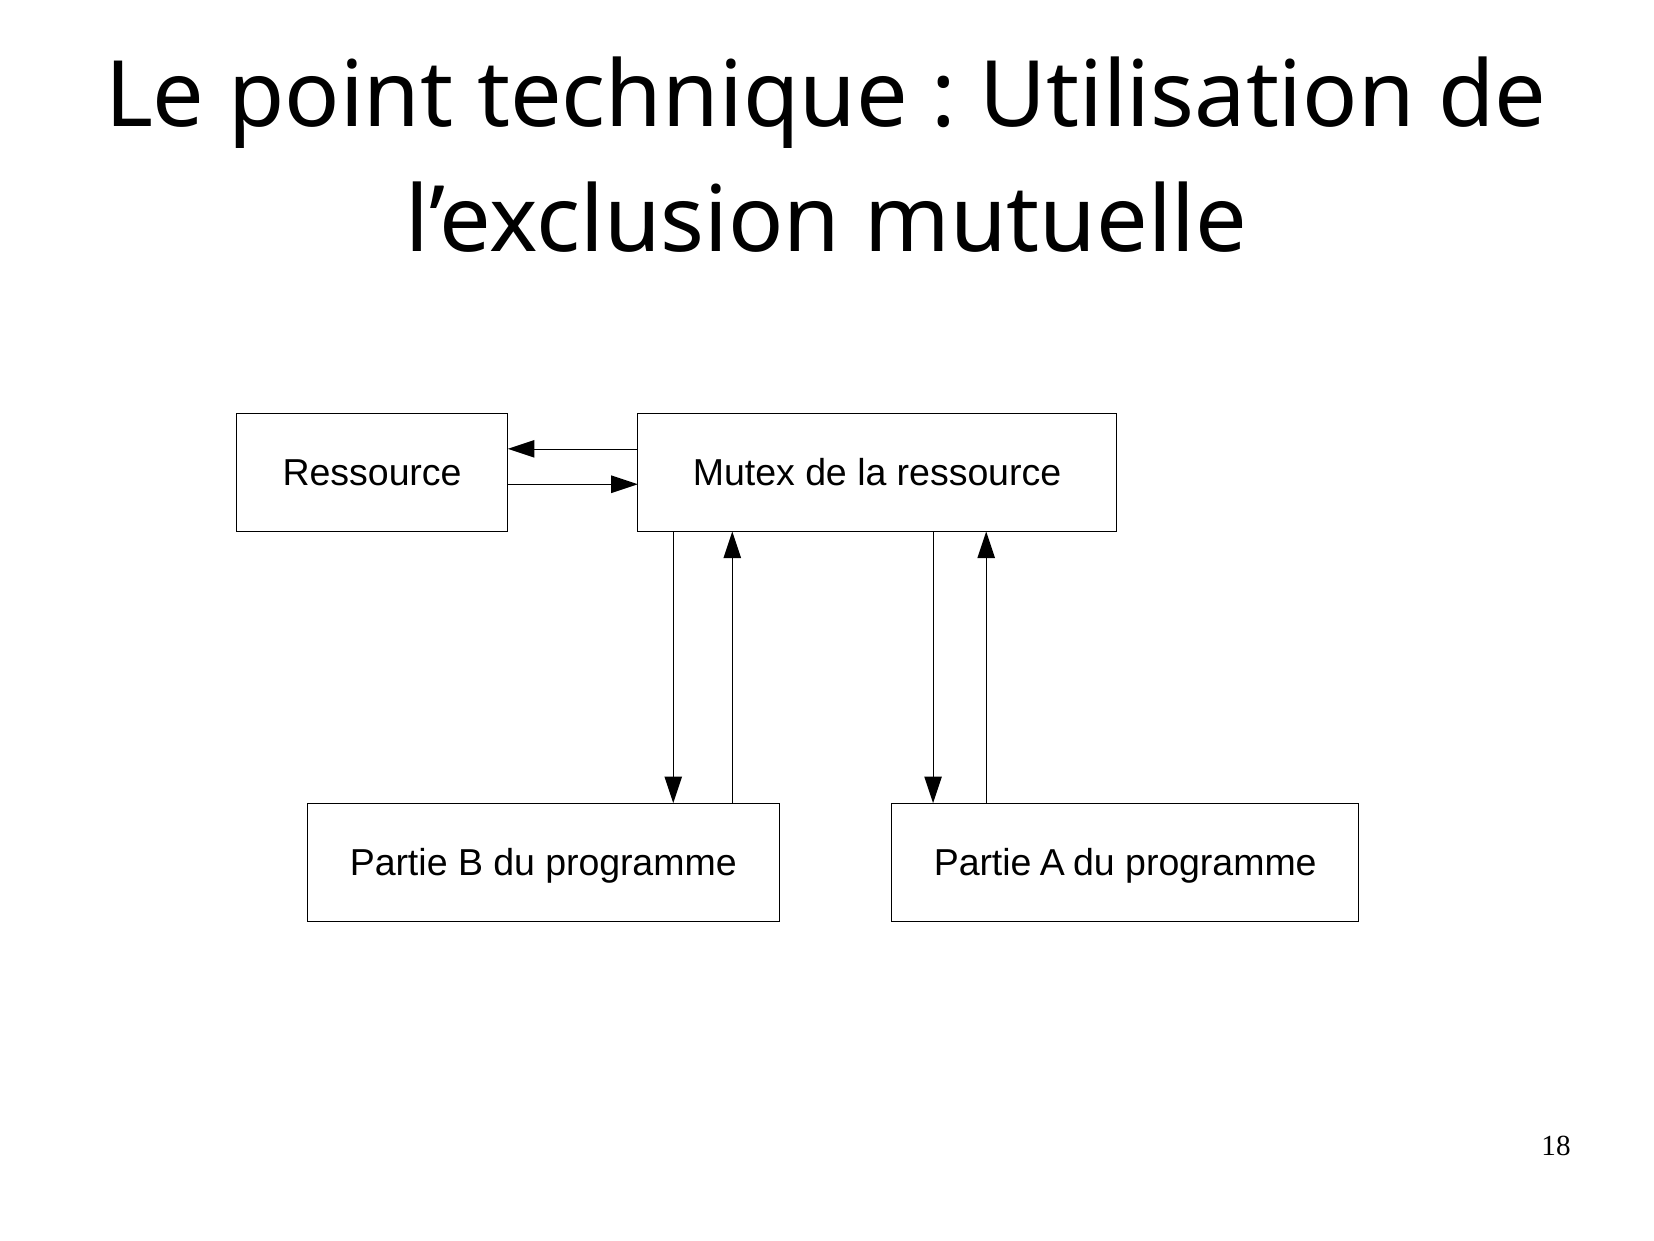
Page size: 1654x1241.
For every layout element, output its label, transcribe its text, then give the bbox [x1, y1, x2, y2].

text_box Ressource [236, 413, 508, 532]
text_box Mutex de la ressource [637, 413, 1117, 532]
text_box Partie B du programme [307, 803, 780, 922]
text_box Partie A du programme [891, 803, 1359, 922]
title Le point technique : Utilisation de l’exclusion mutuelle [82, 49, 1571, 257]
